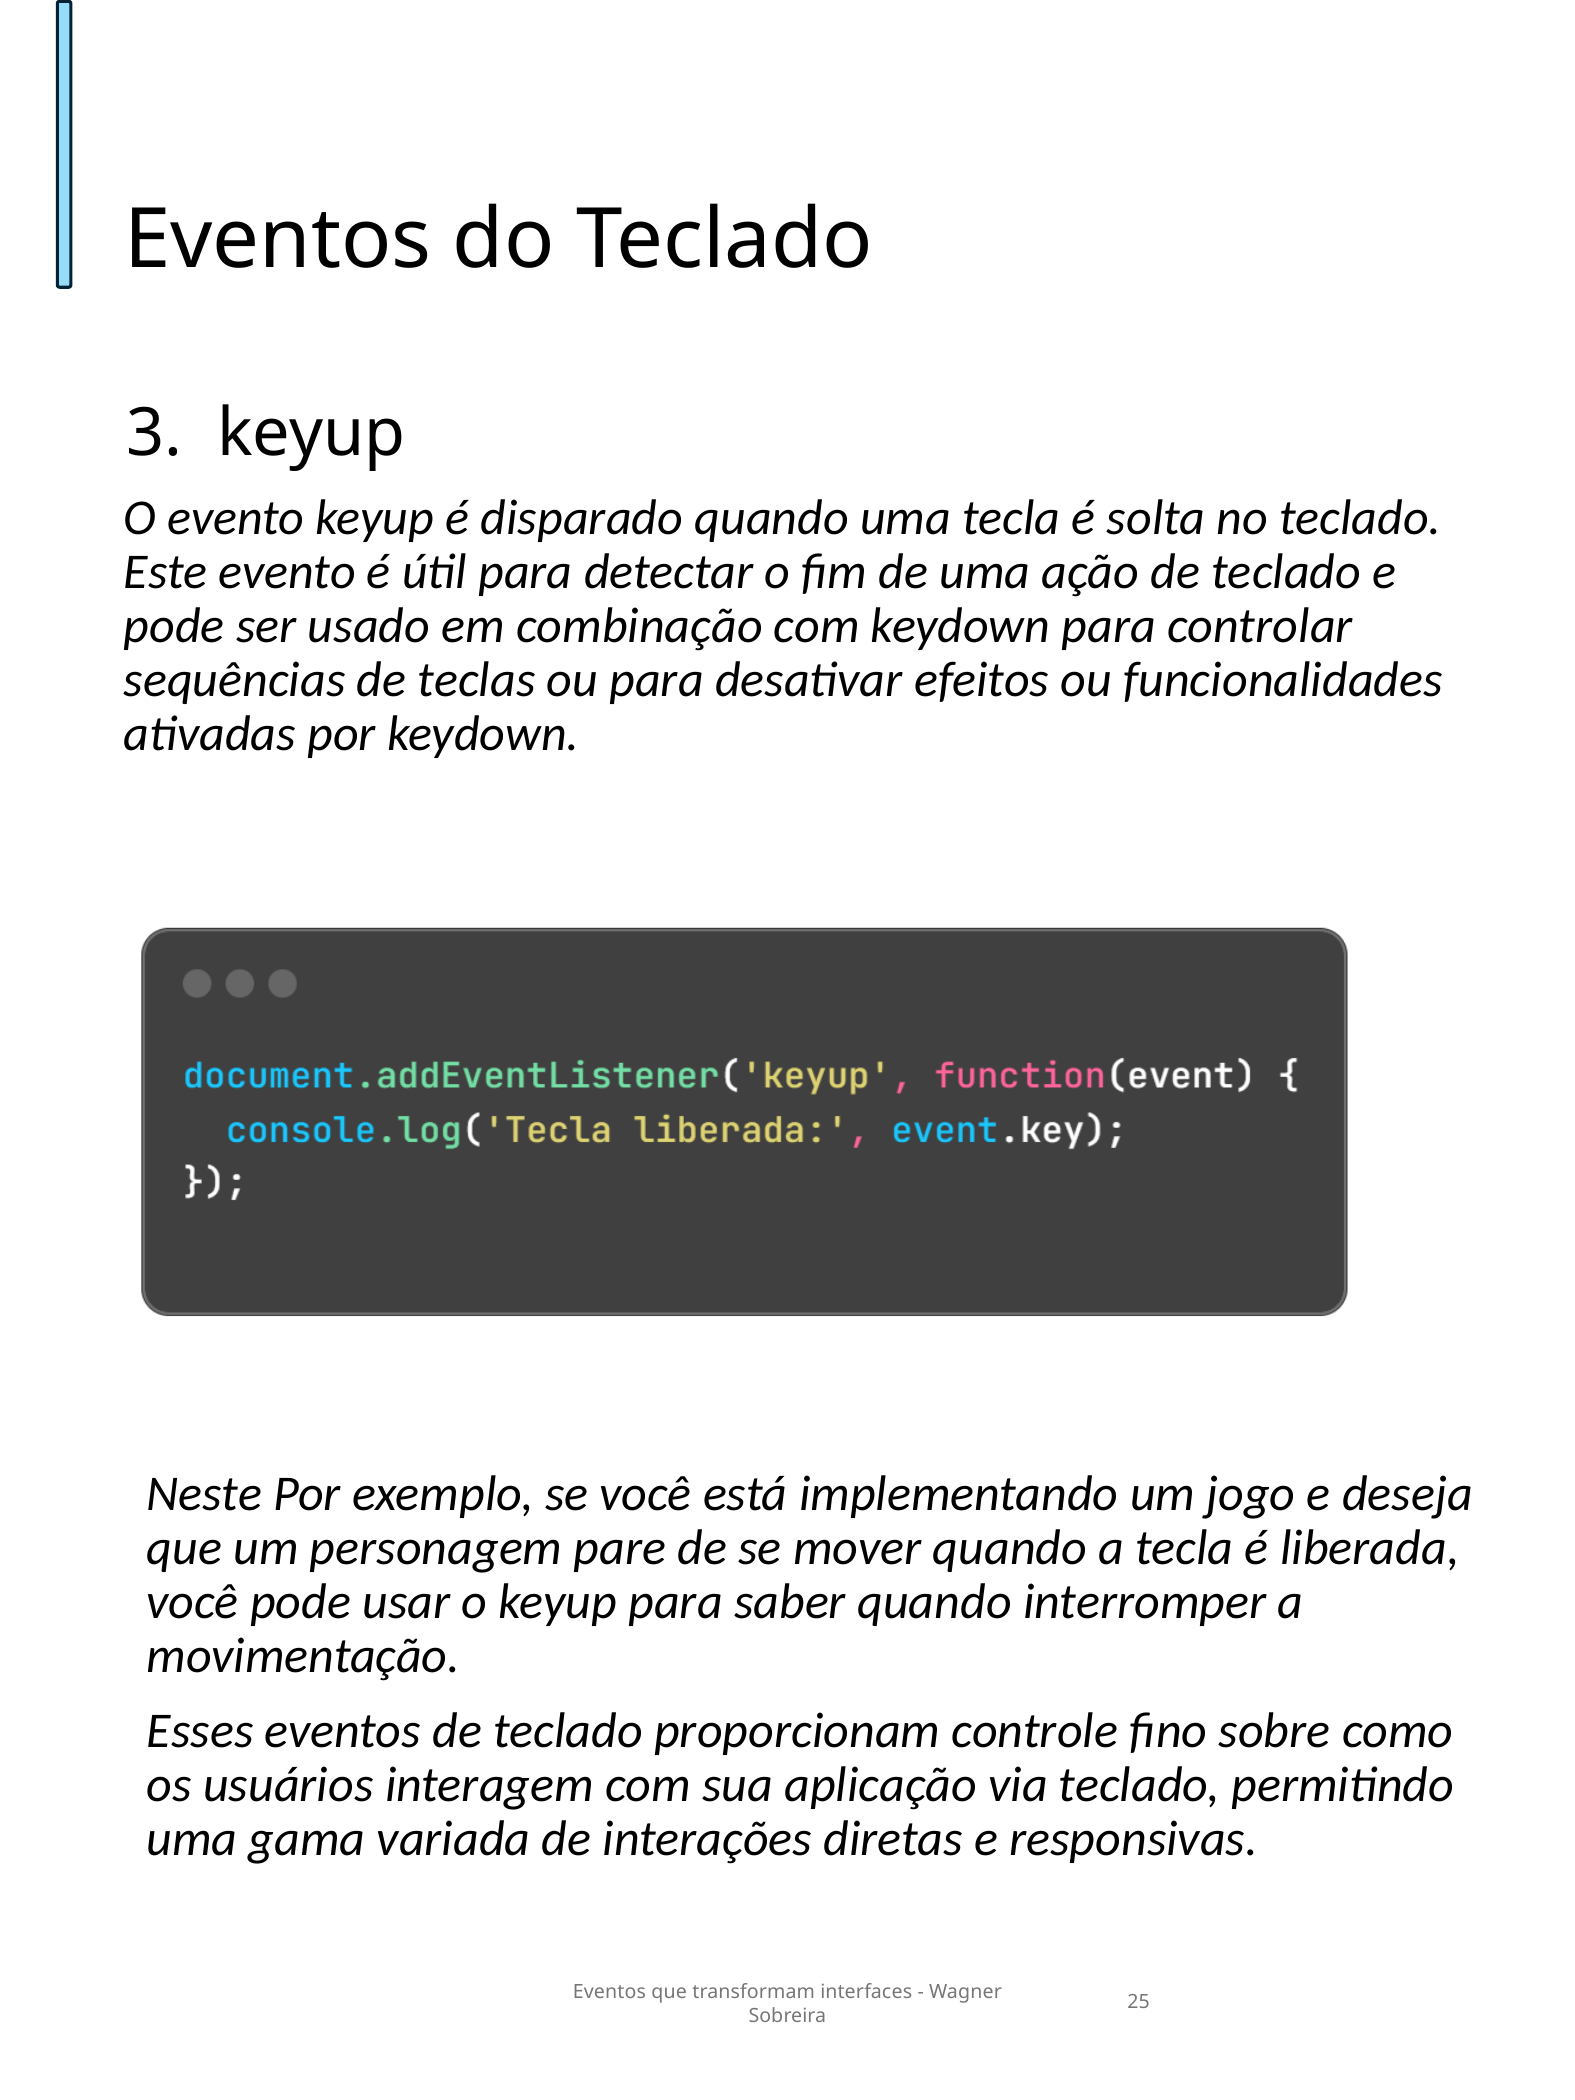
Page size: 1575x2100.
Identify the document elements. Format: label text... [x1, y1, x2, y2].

slide_number 25 [1112, 1946, 1467, 2059]
text_box Neste Por exemplo, se você está implementando um jogo e deseja que um personagem pare de se mover quando a tecla é liberada, você pode usar o keyup para saber quando interromper a movimentação. Esses eventos de teclado proporcionam controle fino sobre como os usuários interagem com sua aplicação via teclado, permitindo uma gama variada de interações diretas e responsivas. [131, 1464, 1496, 1884]
footer Eventos que transformam interfaces - Wagner Sobreira [521, 1946, 1054, 2059]
picture [0, 781, 1496, 1464]
text_box Eventos do Teclado [109, 188, 1474, 343]
text_box 3. keyup [111, 390, 1476, 485]
text_box O evento keyup é disparado quando uma tecla é solta no teclado. Este evento é útil para detectar o fim de uma ação de teclado e pode ser usado em combinação com keydown para controlar sequências de teclas ou para desativar efeitos ou funcionalidades ativadas por keydown. [108, 483, 1474, 781]
text_box [57, 1, 71, 288]
